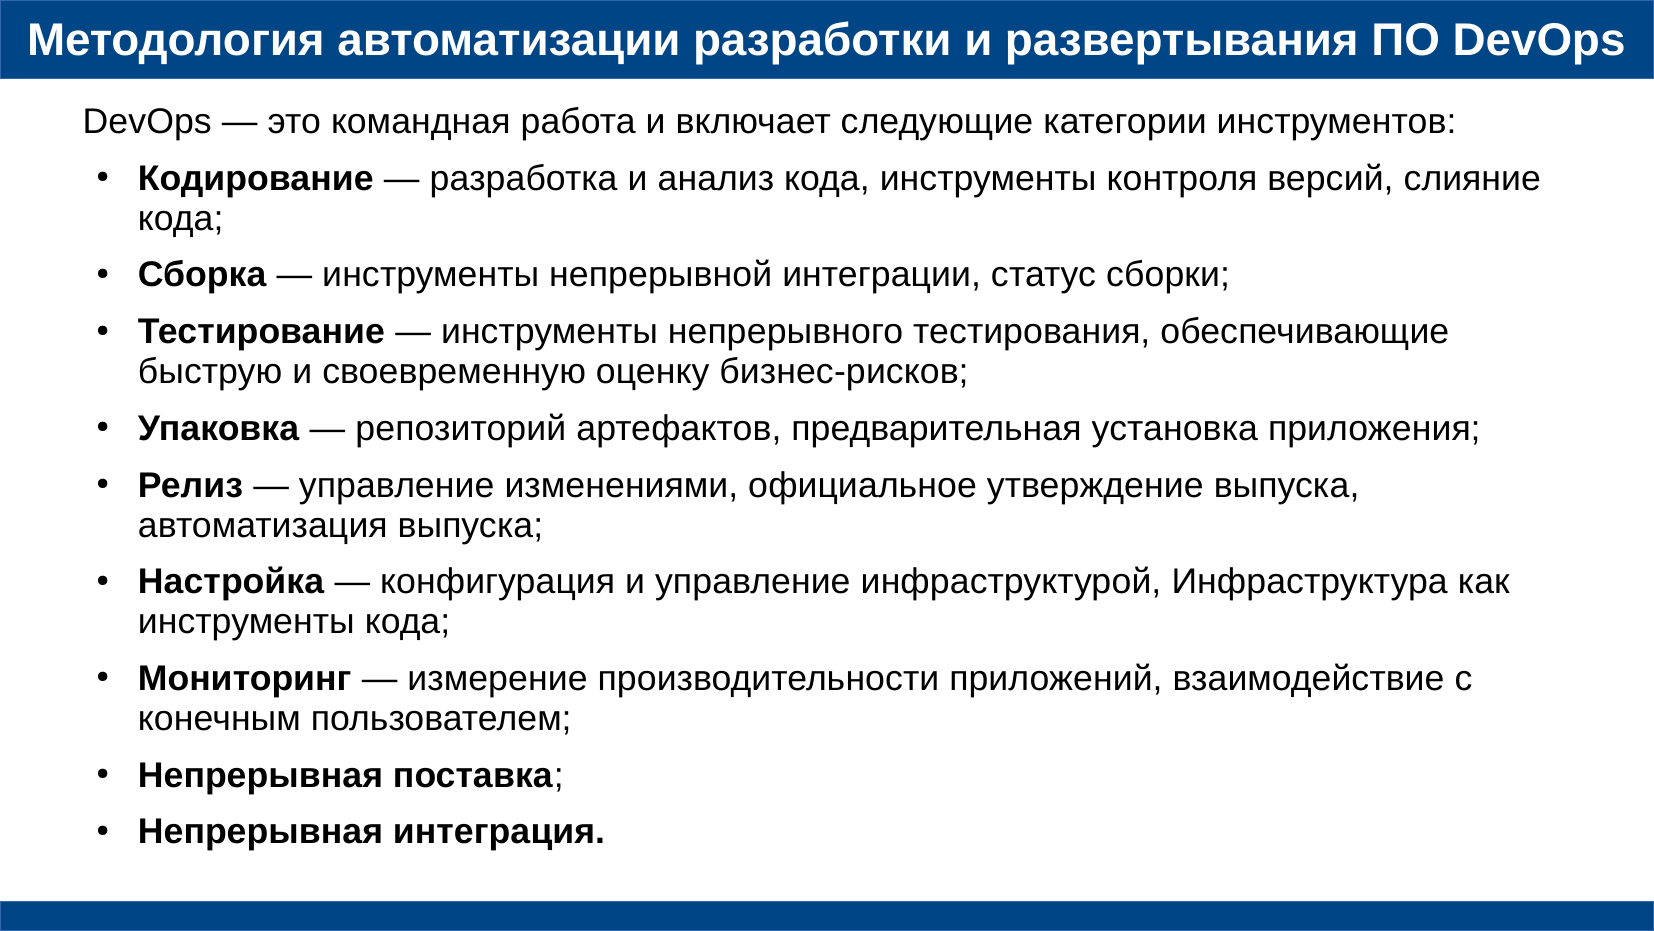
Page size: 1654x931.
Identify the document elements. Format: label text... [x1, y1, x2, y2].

list DevOps — это командная работа и включает следующие категории инструментов: Кодирование — разработка и анализ кода, инструменты контроля версий, слияние кода; Сборка — инструменты непрерывной интеграции, статус сборки; Тестирование — инструменты непрерывного тестирования, обеспечивающие быструю и своевременную оценку бизнес-рисков; Упаковка — репозиторий артефактов, предварительная установка приложения; Релиз — управление изменениями, официальное утверждение выпуска, автоматизация выпуска; Настройка — конфигурация и управление инфраструктурой, Инфраструктура как инструменты кода; Мониторинг — измерение производительности приложений, взаимодействие с конечным пользователем; Непрерывная поставка; Непрерывная интеграция. [82, 101, 1571, 856]
title Методология автоматизации разработки и развертывания ПО DevOps [0, 0, 1654, 79]
